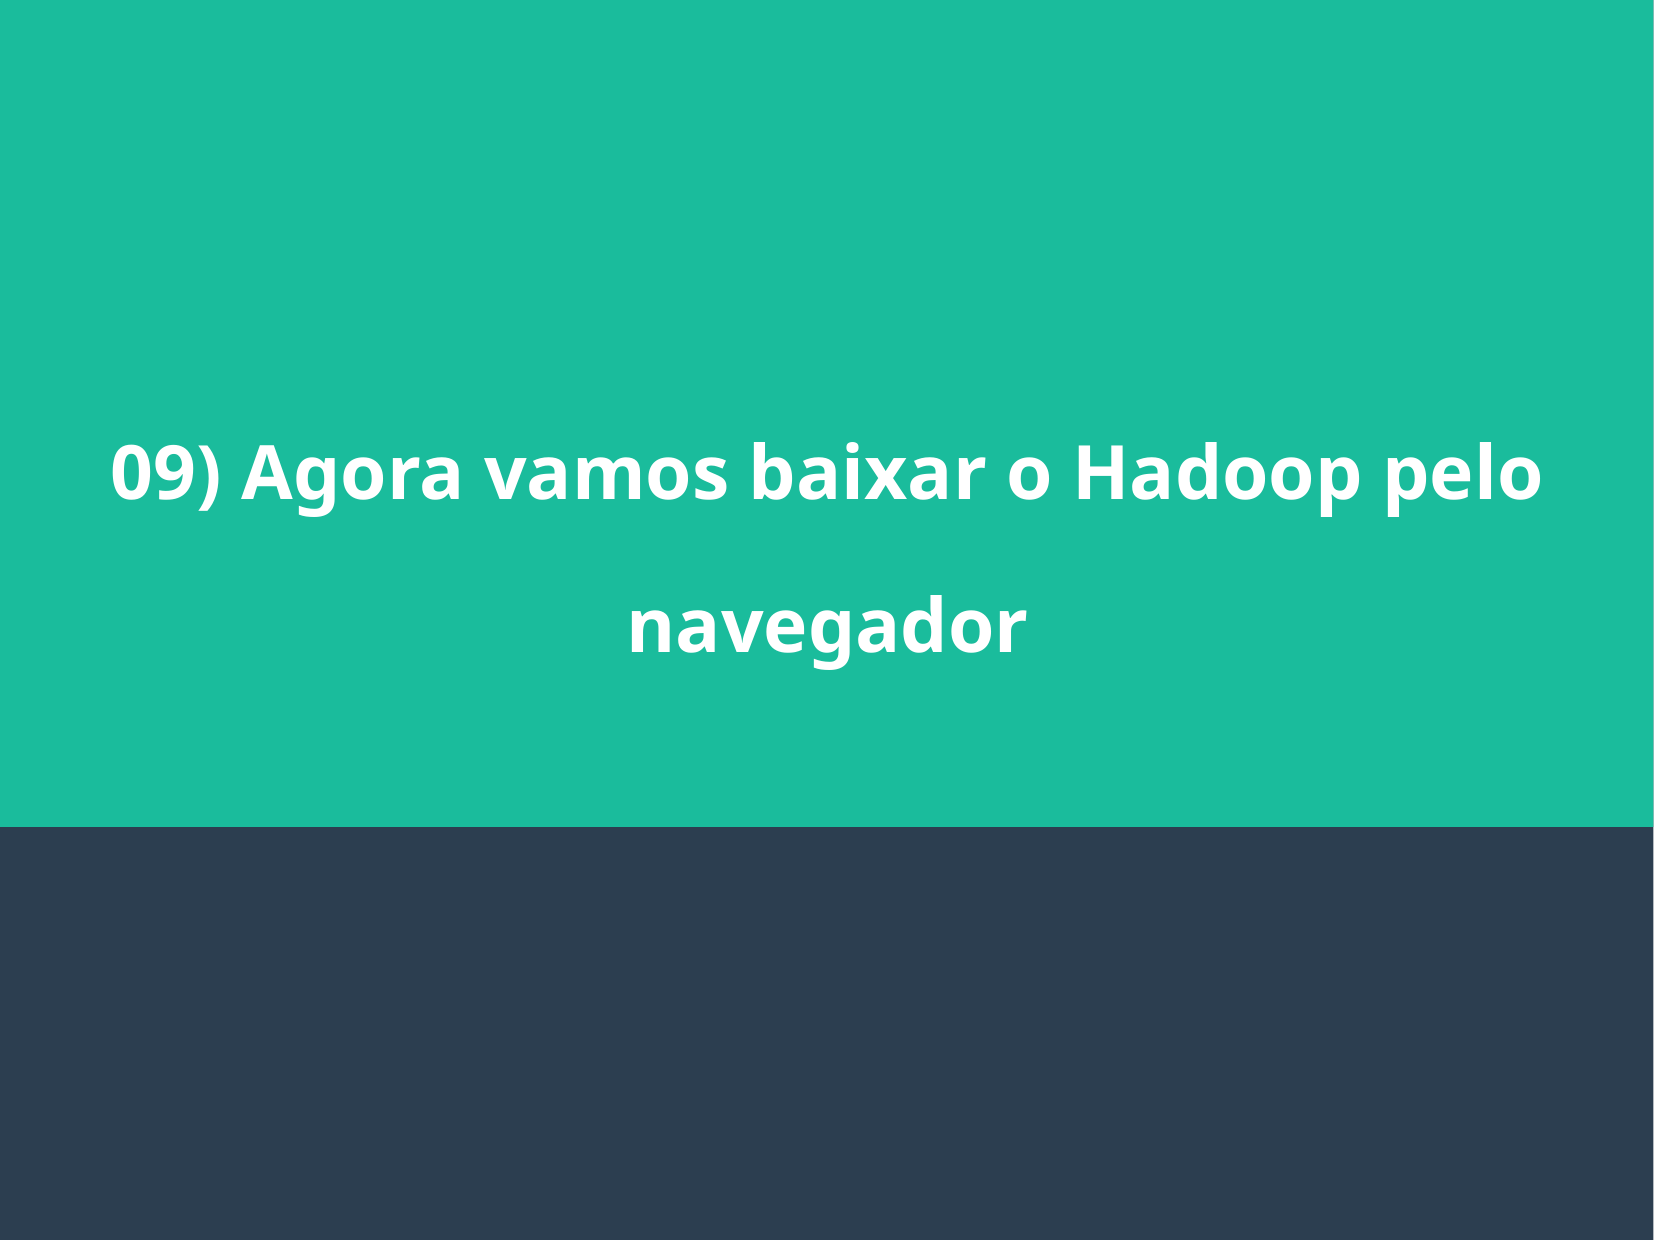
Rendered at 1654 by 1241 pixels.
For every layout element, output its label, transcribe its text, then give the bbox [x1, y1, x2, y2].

title 09) Agora vamos baixar o Hadoop pelo navegador [60, 367, 1596, 526]
